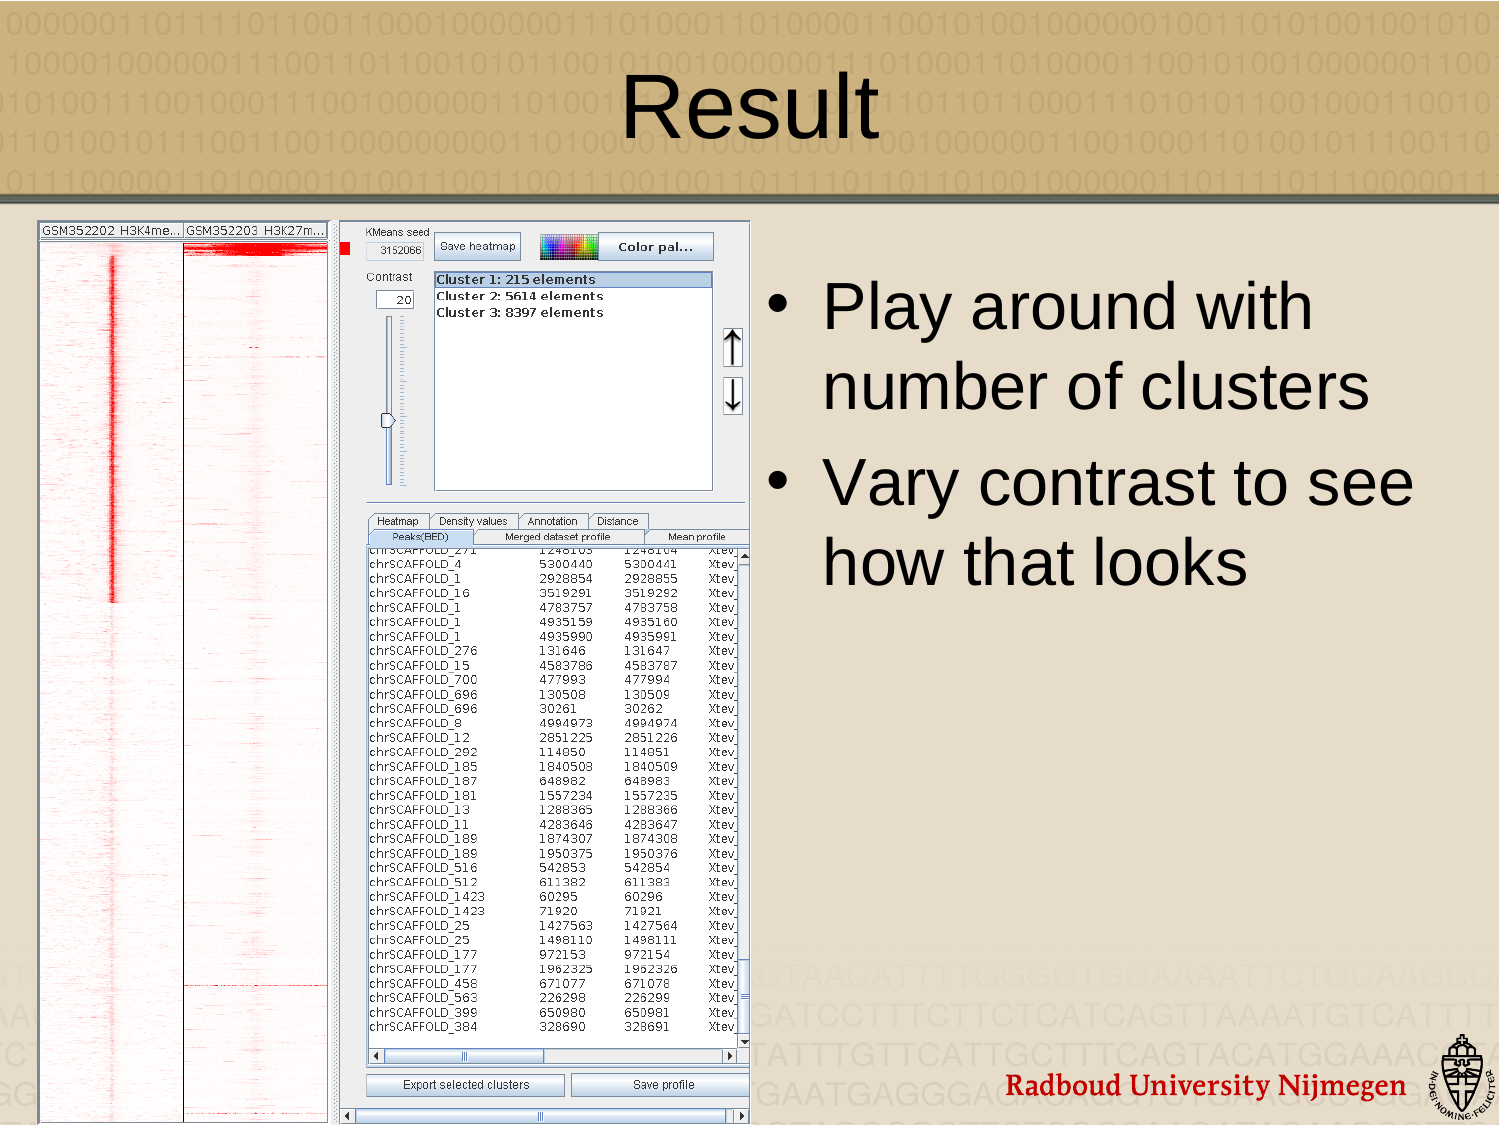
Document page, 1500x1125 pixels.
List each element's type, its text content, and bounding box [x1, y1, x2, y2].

title Result [75, 7, 1425, 196]
picture [0, 1, 1500, 1125]
list Play around with number of clusters Vary contrast to see how that looks [766, 262, 1426, 1006]
